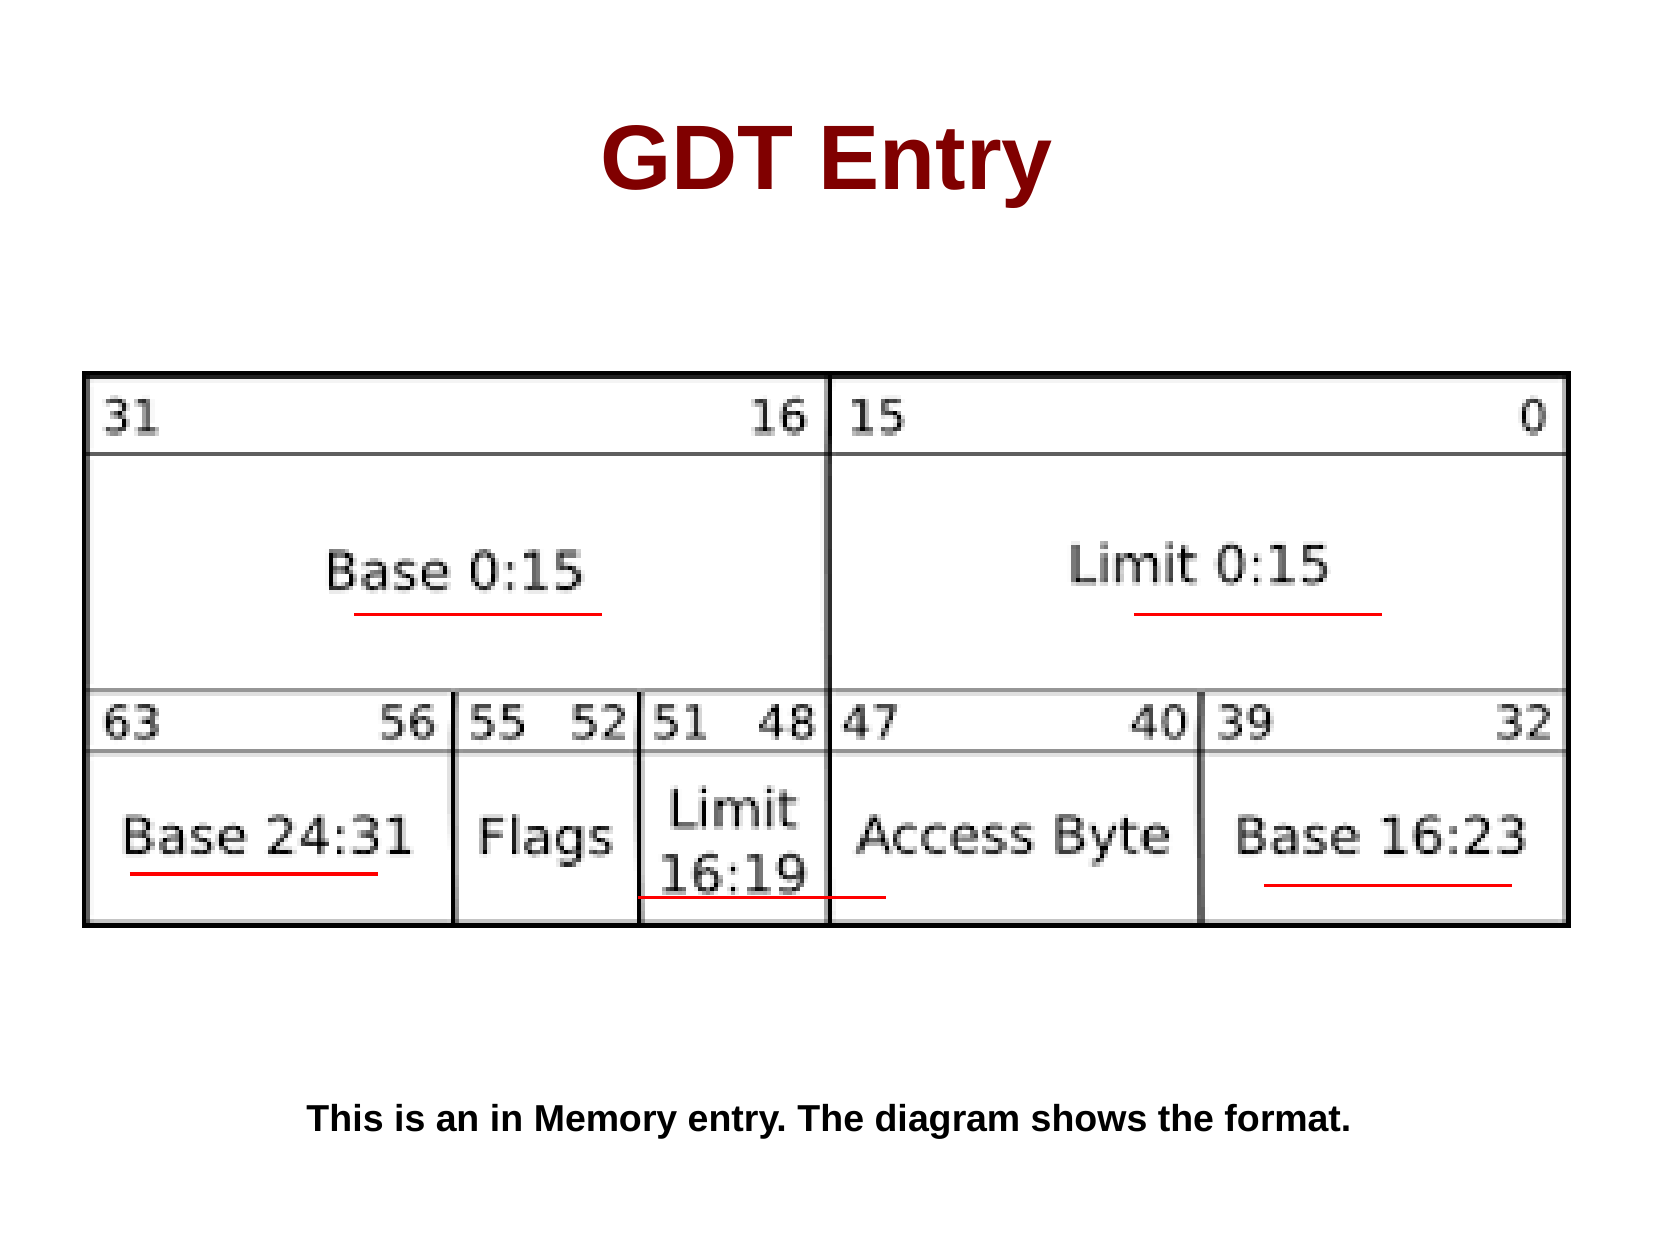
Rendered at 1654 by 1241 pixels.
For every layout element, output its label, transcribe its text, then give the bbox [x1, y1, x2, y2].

title GDT Entry [82, 49, 1571, 257]
picture [82, 371, 1571, 928]
text_box This is an in Memory entry. The diagram shows the format. [147, 1086, 1512, 1144]
